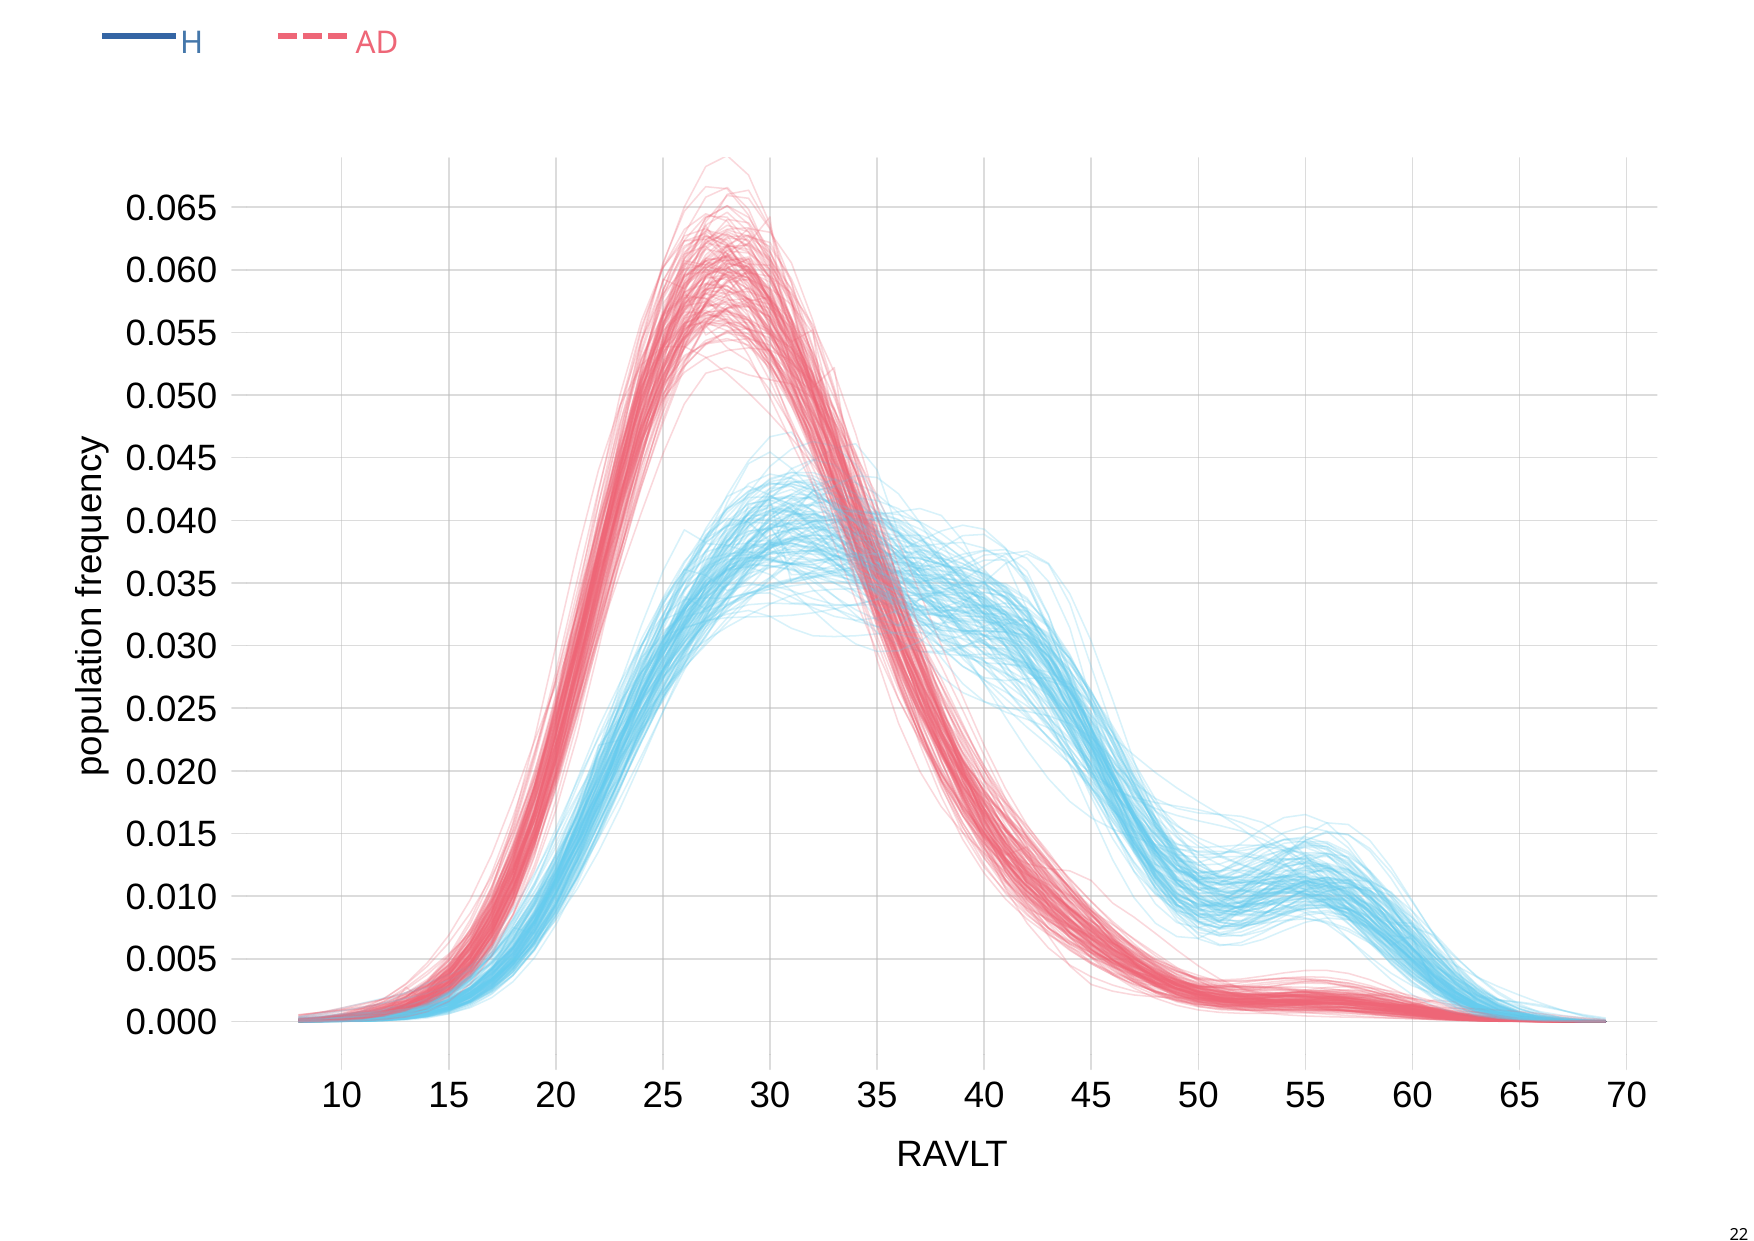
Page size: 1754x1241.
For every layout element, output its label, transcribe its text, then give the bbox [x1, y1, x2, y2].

text_box H [165, 13, 253, 60]
picture [38, 4, 1751, 1216]
text_box AD [340, 13, 416, 60]
